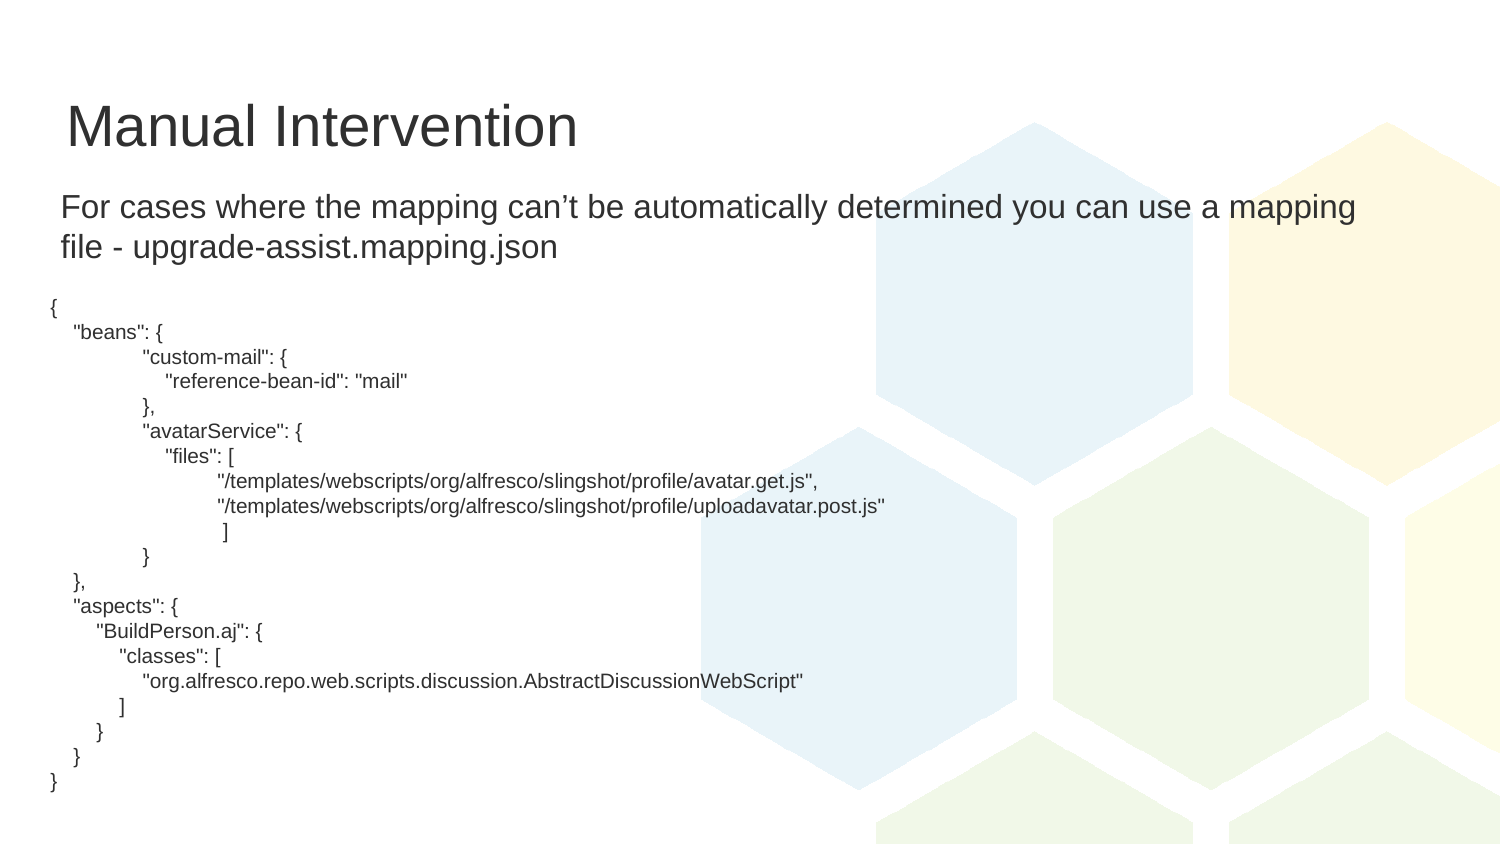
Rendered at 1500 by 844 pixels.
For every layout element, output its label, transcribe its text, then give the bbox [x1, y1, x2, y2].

title Manual Intervention [51, 72, 1449, 167]
picture [0, 0, 1500, 844]
list For cases where the mapping can’t be automatically determined you can use a mapping file - upgrade-assist.mapping.json [45, 170, 1406, 485]
list { "beans": { "custom-mail": { "reference-bean-id": "mail" }, "avatarService": { "files": [ "/templates/webscripts/org/alfresco/slingshot/profile/avatar.get.js", "/templates/webscripts/org/alfresco/slingshot/profile/uploadavatar.post.js" ] } }, "aspects": { "BuildPerson.aj": { "classes": [ "org.alfresco.repo.web.scripts.discussion.AbstractDiscussionWebScript" ] } } } [35, 278, 1500, 827]
